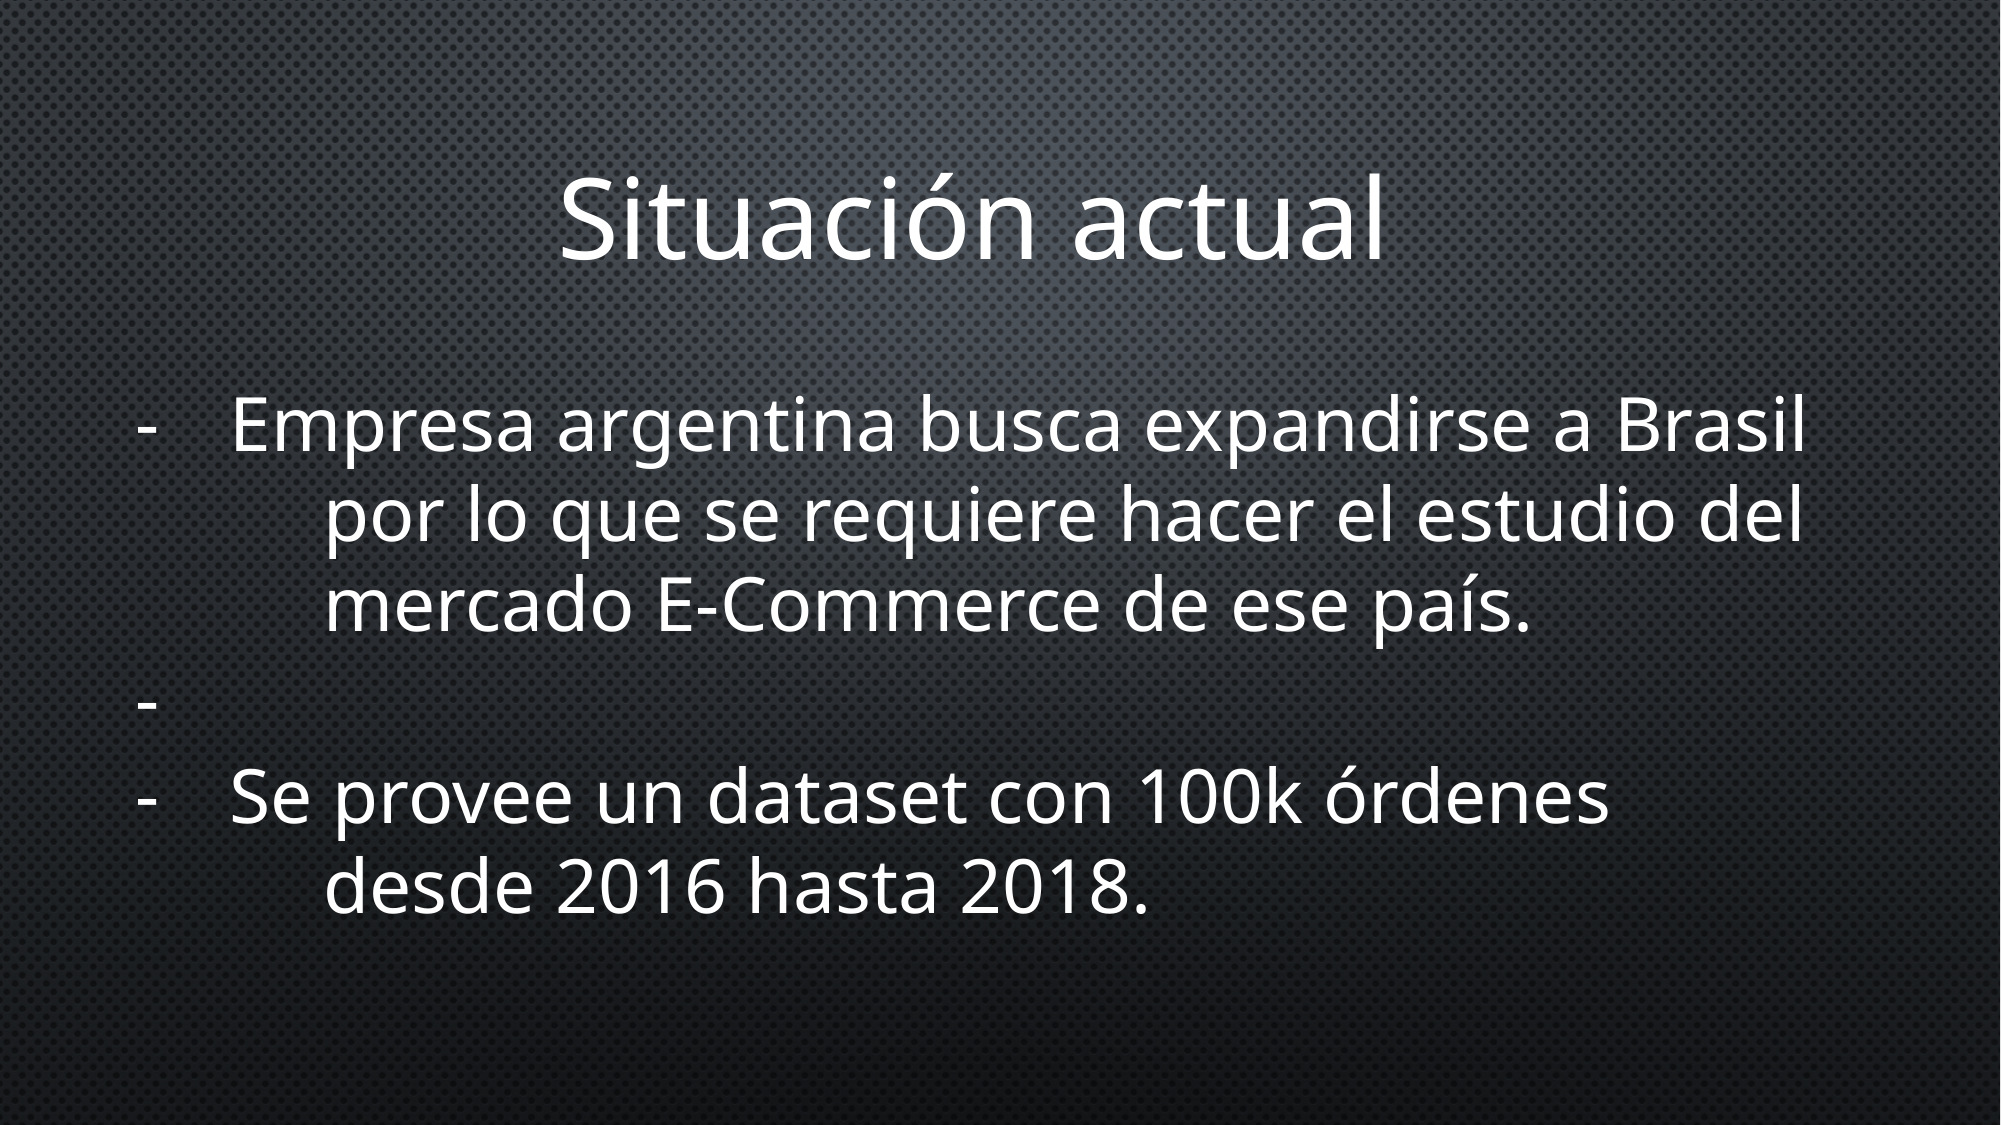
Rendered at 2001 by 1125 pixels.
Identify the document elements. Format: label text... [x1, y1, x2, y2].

text_box Empresa argentina busca expandirse a Brasil por lo que se requiere hacer el estudio del mercado E-Commerce de ese país. Se provee un dataset con 100k órdenes desde 2016 hasta 2018. [120, 369, 1845, 1021]
text_box Situación actual [120, 139, 1827, 292]
